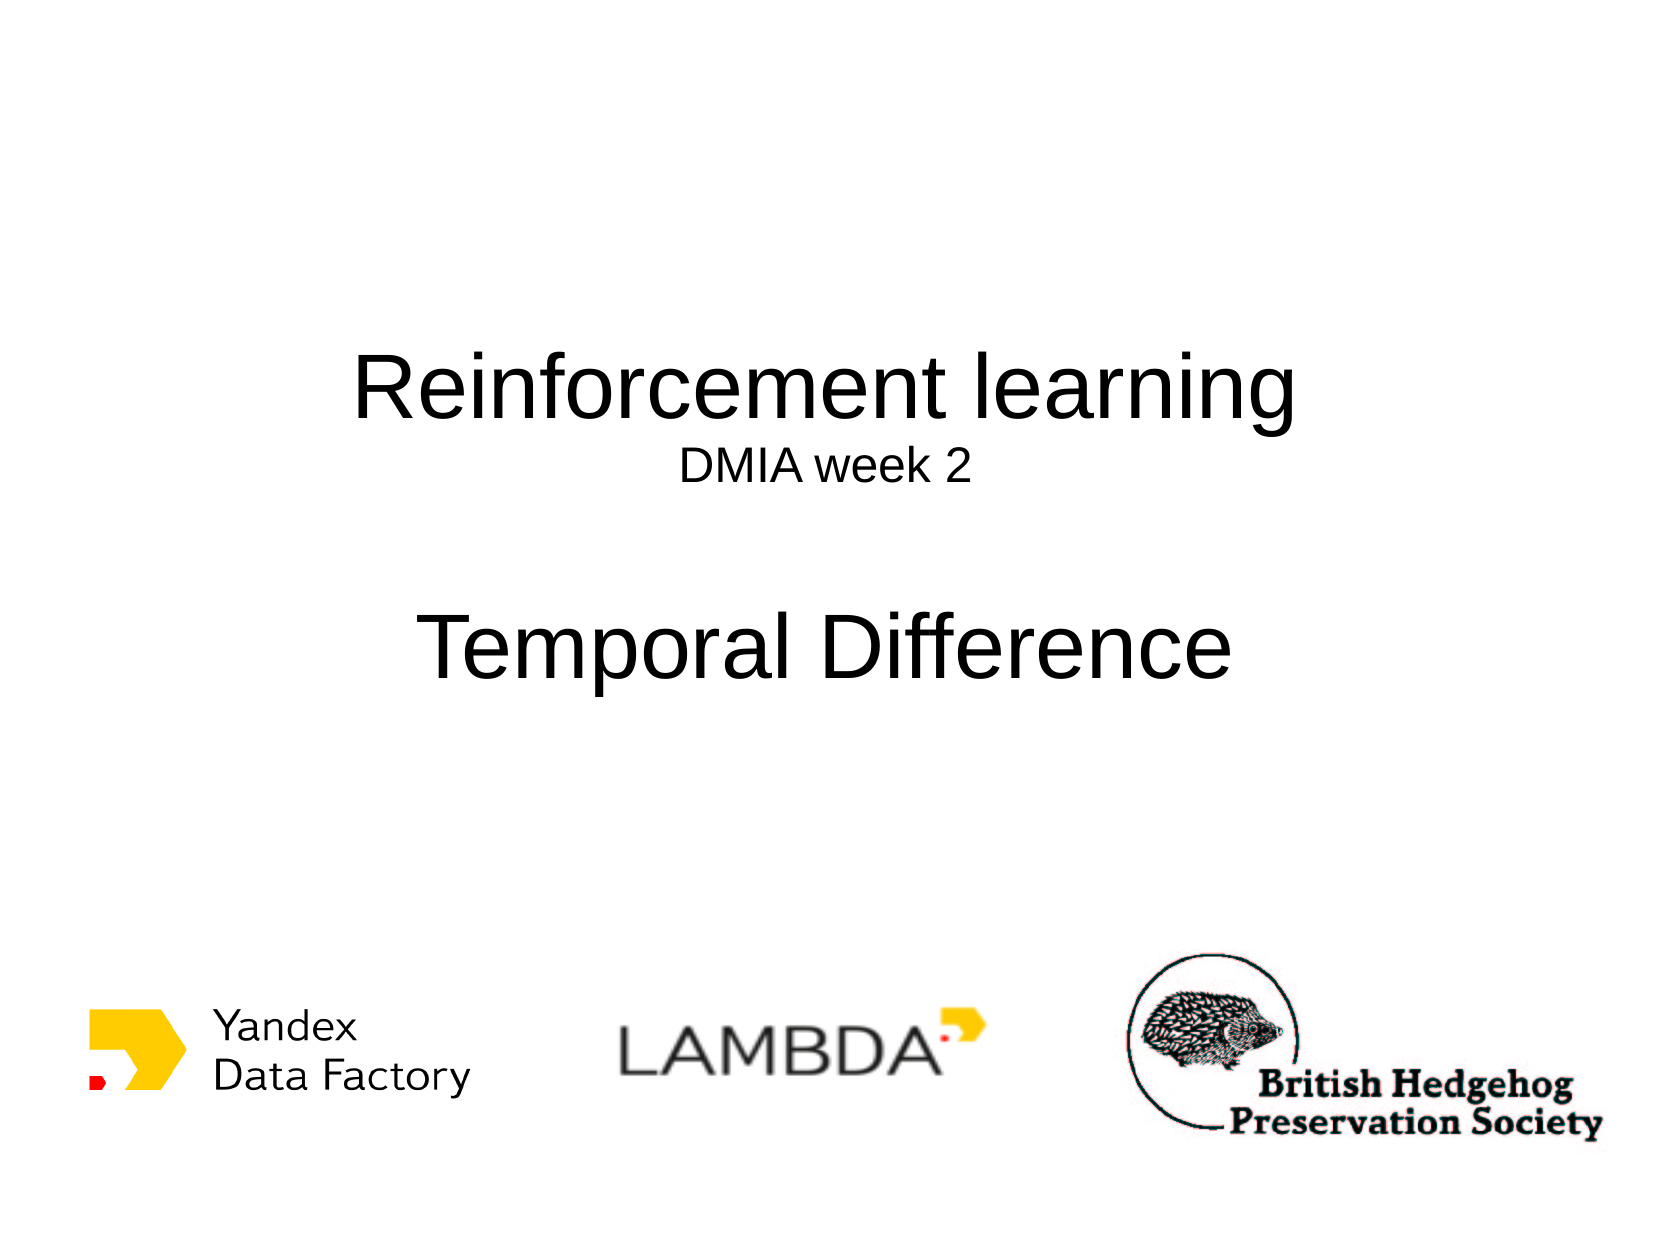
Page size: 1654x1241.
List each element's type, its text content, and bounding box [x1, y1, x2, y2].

text_box Reinforcement learning DMIA week 2 Temporal Difference [0, 311, 1654, 723]
picture [585, 872, 1006, 1213]
picture [0, 929, 556, 1171]
picture [1050, 869, 1654, 1241]
